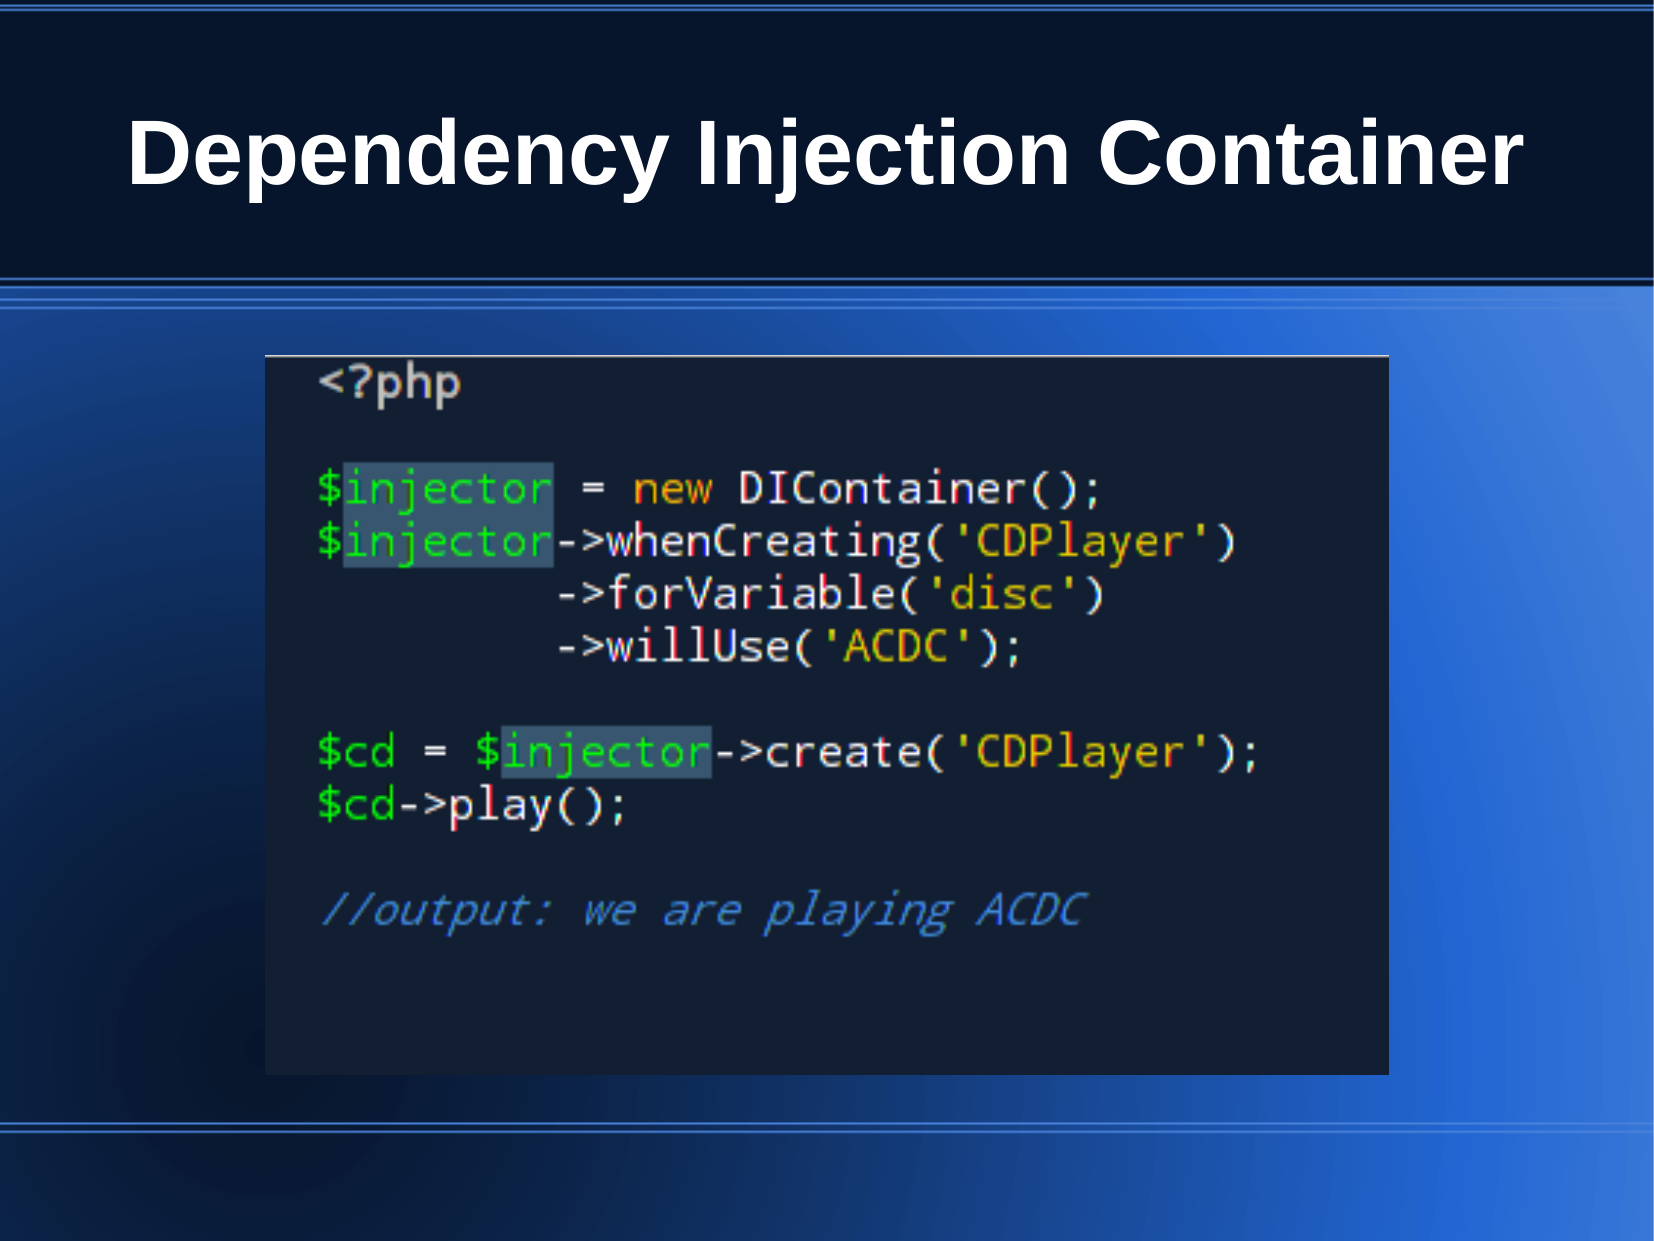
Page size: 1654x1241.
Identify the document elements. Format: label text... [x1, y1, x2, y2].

title Dependency Injection Container [82, 49, 1571, 257]
picture [0, 0, 1654, 1241]
